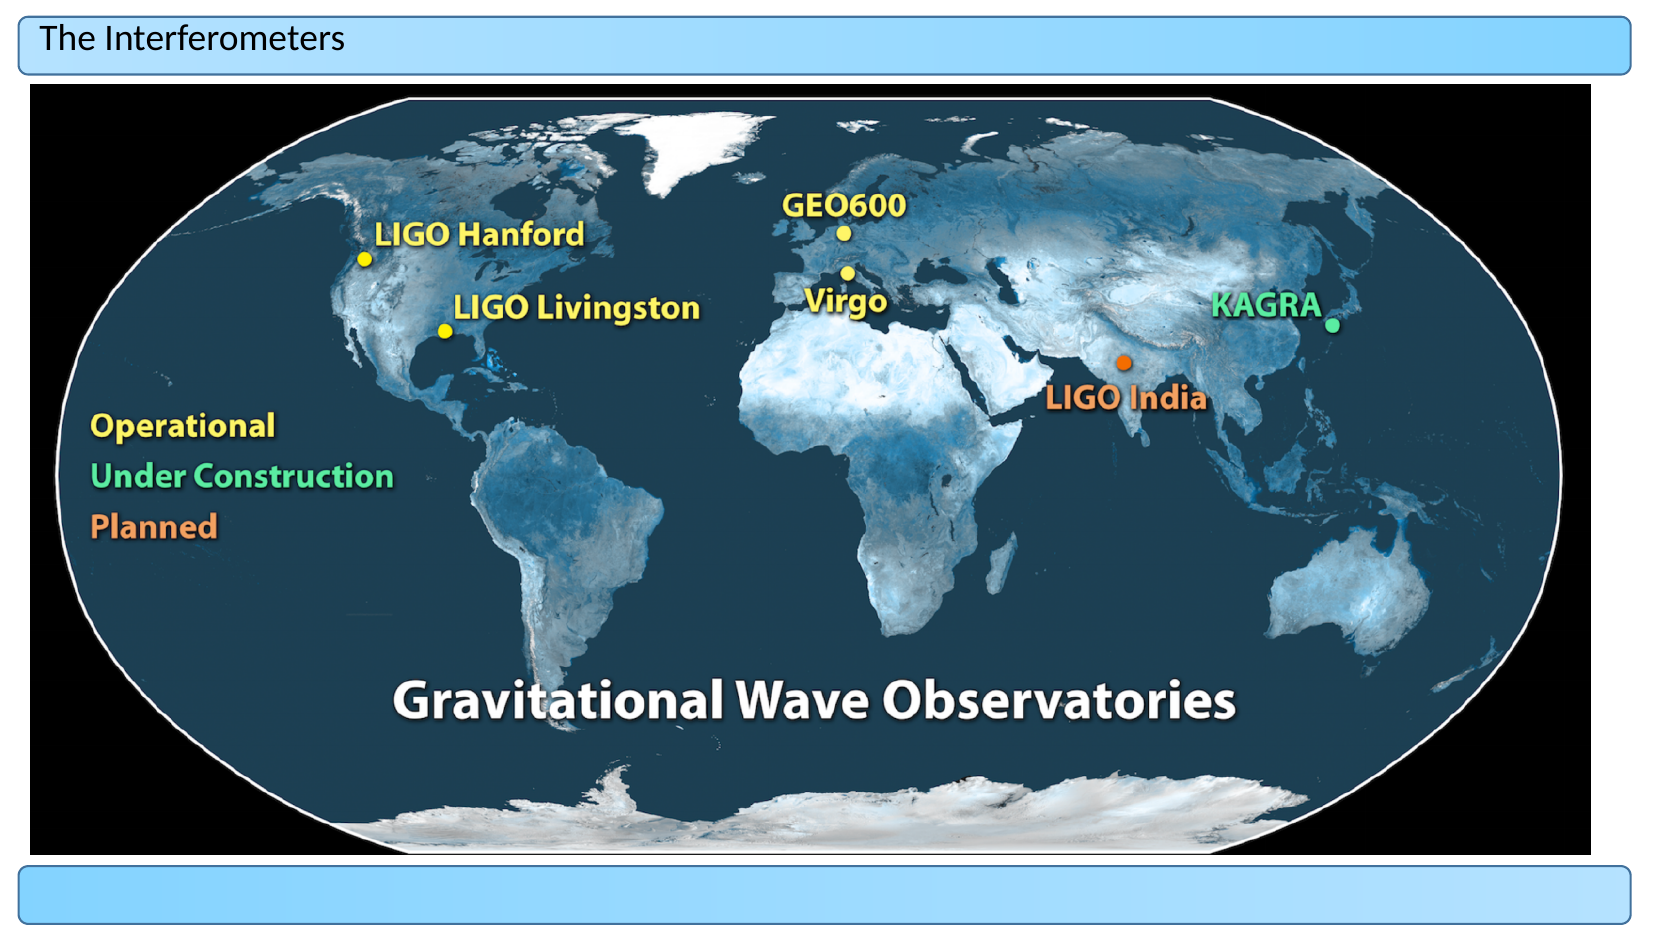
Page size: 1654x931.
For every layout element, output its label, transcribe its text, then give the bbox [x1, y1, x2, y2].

picture [30, 84, 1591, 856]
text_box The Interferometers [24, 15, 1628, 76]
